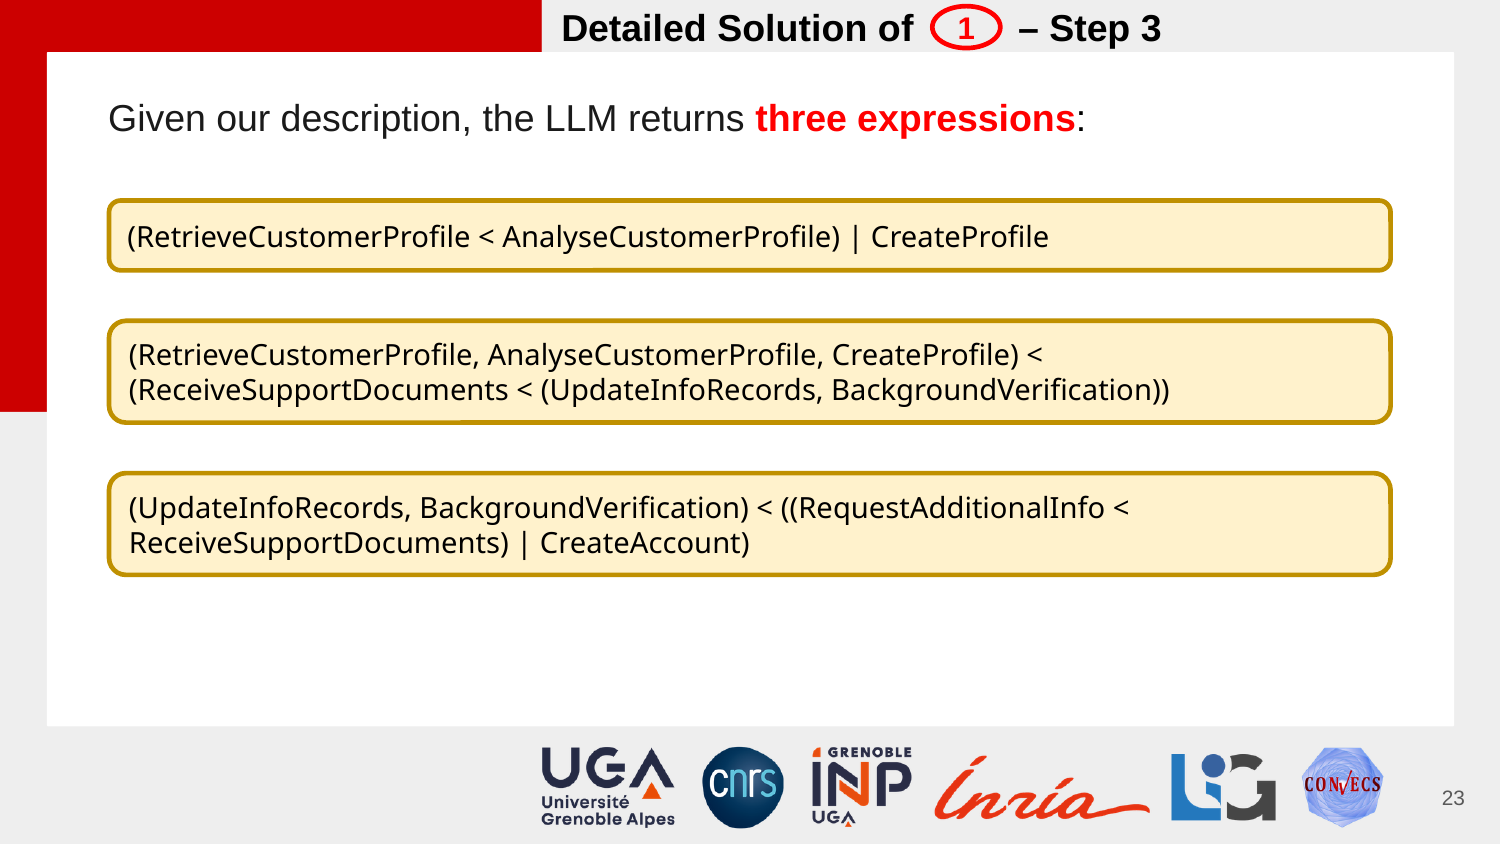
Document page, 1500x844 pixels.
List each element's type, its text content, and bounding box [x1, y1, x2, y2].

text_box Detailed Solution of – Step 3 [546, 0, 1441, 55]
picture [0, 0, 1500, 844]
text_box (UpdateInfoRecords, BackgroundVerification) < ((RequestAdditionalInfo < ReceiveSupportDocuments) | CreateAccount) [109, 473, 1391, 575]
text_box (RetrieveCustomerProfile, AnalyseCustomerProfile, CreateProfile) < (ReceiveSupportDocuments < (UpdateInfoRecords, BackgroundVerification)) [109, 320, 1391, 423]
text_box (RetrieveCustomerProfile < AnalyseCustomerProfile) | CreateProfile [109, 200, 1391, 271]
text_box Given our description, the LLM returns three expressions: [93, 90, 1377, 146]
text_box 1 [932, 6, 1001, 49]
slide_number <numéro> [1389, 764, 1480, 830]
